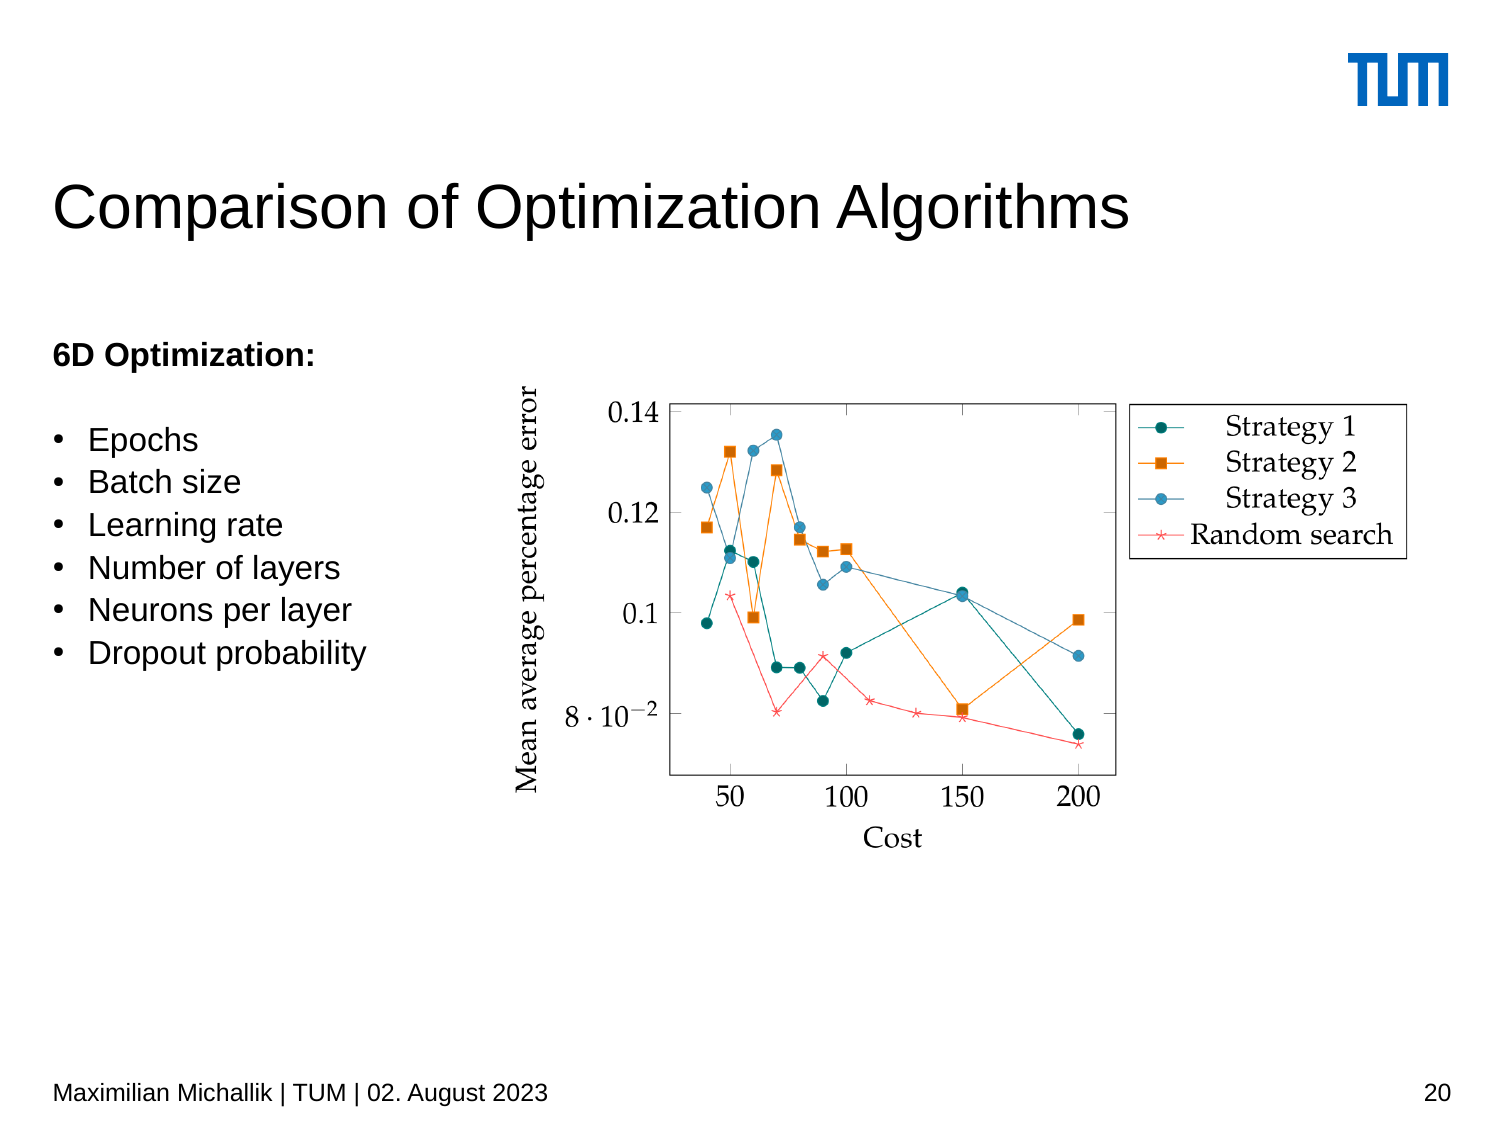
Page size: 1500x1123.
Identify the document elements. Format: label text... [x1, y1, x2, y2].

title Comparison of Optimization Algorithms [52, 171, 1453, 242]
list 6D Optimization: Epochs Batch size Learning rate Number of layers Neurons per layer Dropout probability [52, 330, 1453, 996]
picture [511, 383, 1418, 857]
